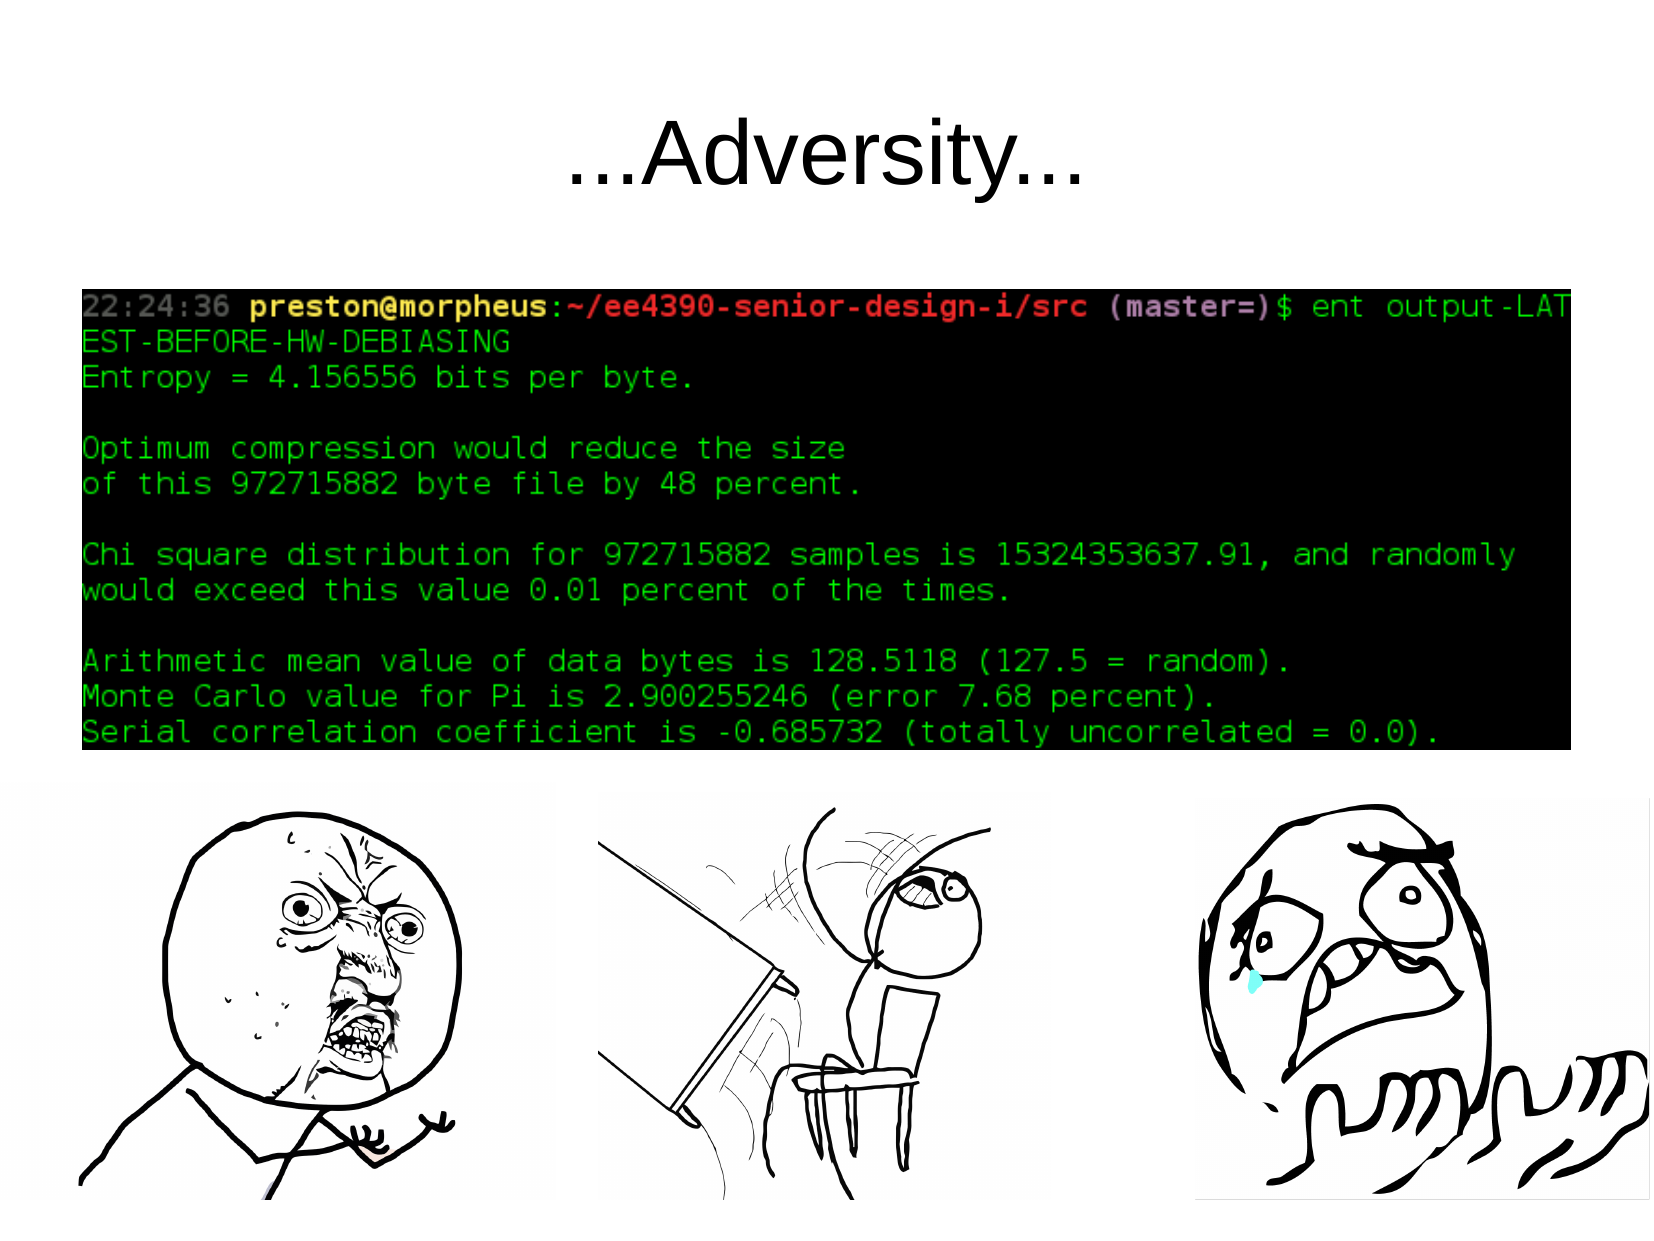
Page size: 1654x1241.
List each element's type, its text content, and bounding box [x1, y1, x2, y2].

title ...Adversity... [82, 49, 1571, 257]
picture [82, 289, 1571, 751]
picture [1194, 797, 1651, 1201]
picture [0, 782, 556, 1201]
picture [598, 792, 1051, 1201]
